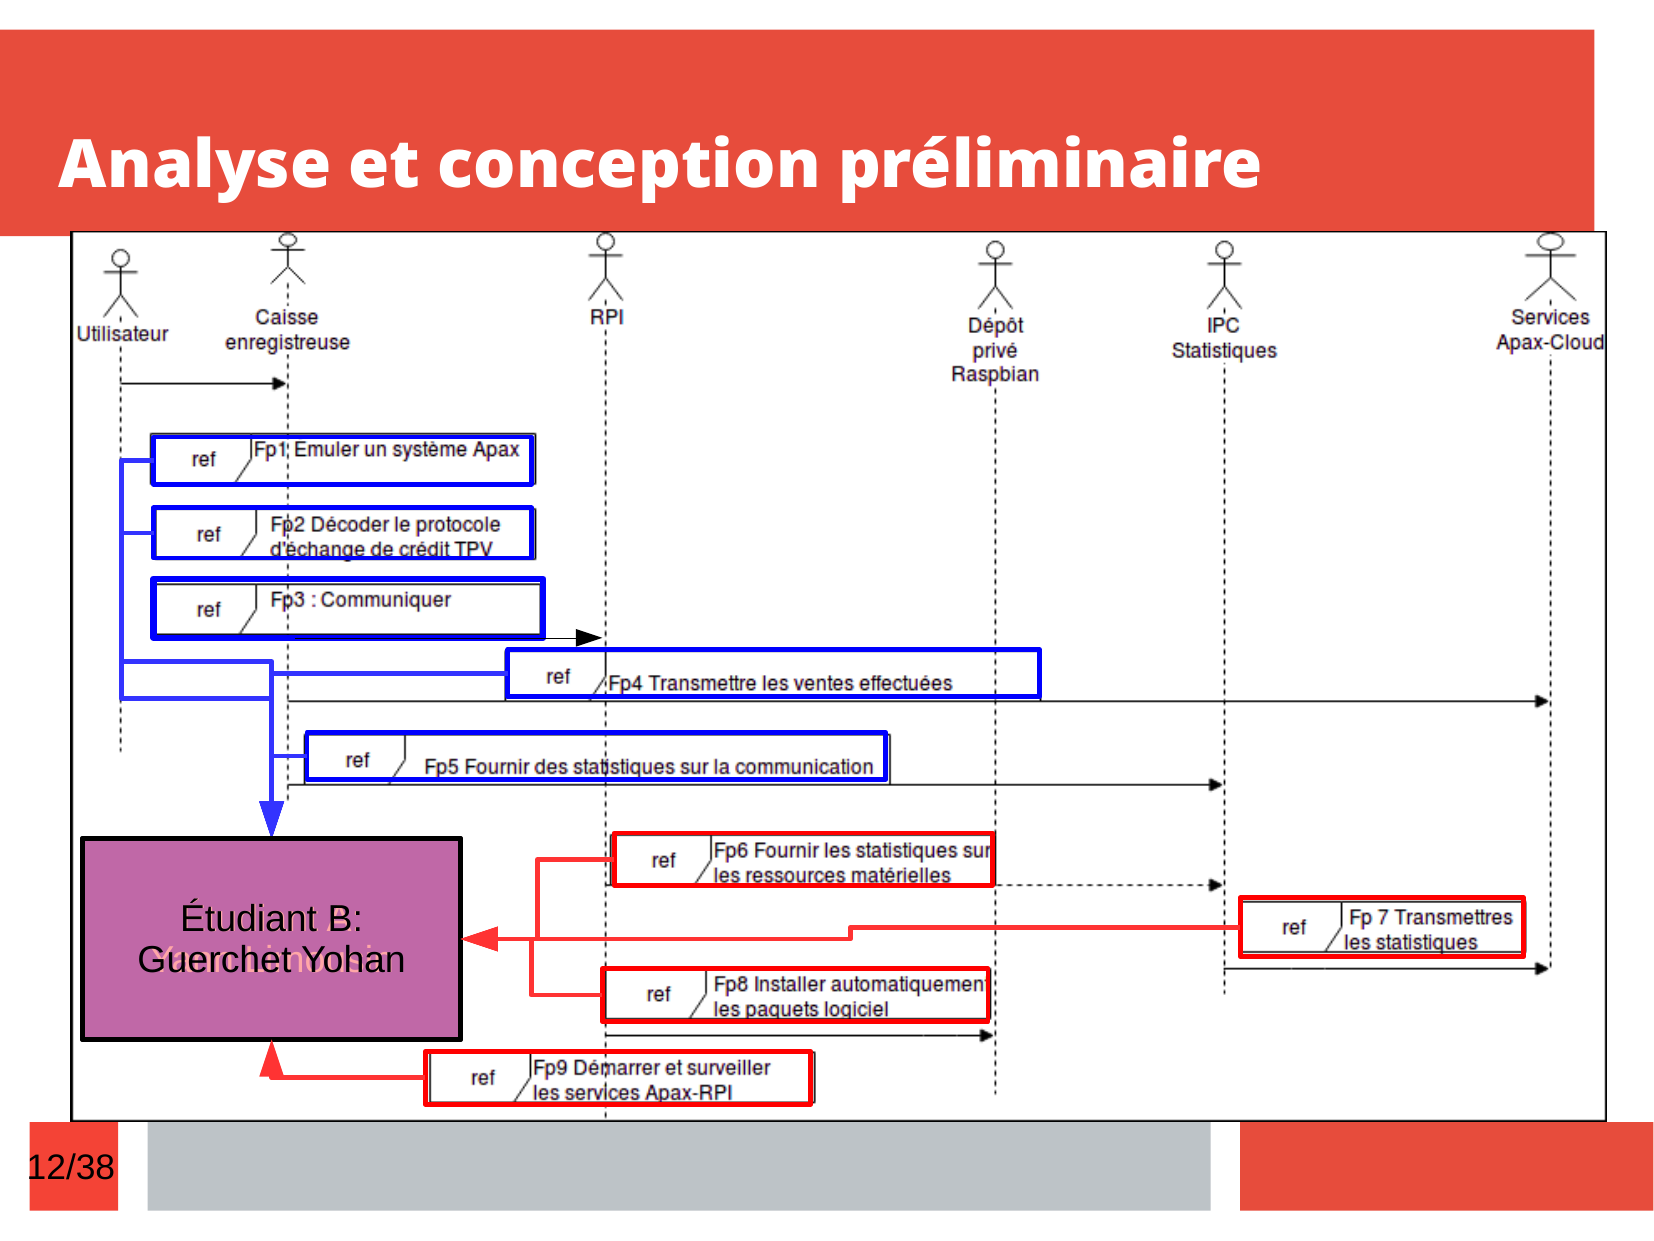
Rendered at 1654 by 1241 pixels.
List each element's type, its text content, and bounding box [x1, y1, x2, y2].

title Analyse et conception préliminaire [59, 59, 1595, 207]
text_box <numéro>/38 [11, 1139, 659, 1241]
picture [70, 231, 1607, 1123]
text_box Étudiant B: Guerchet Yohan [82, 838, 461, 1040]
